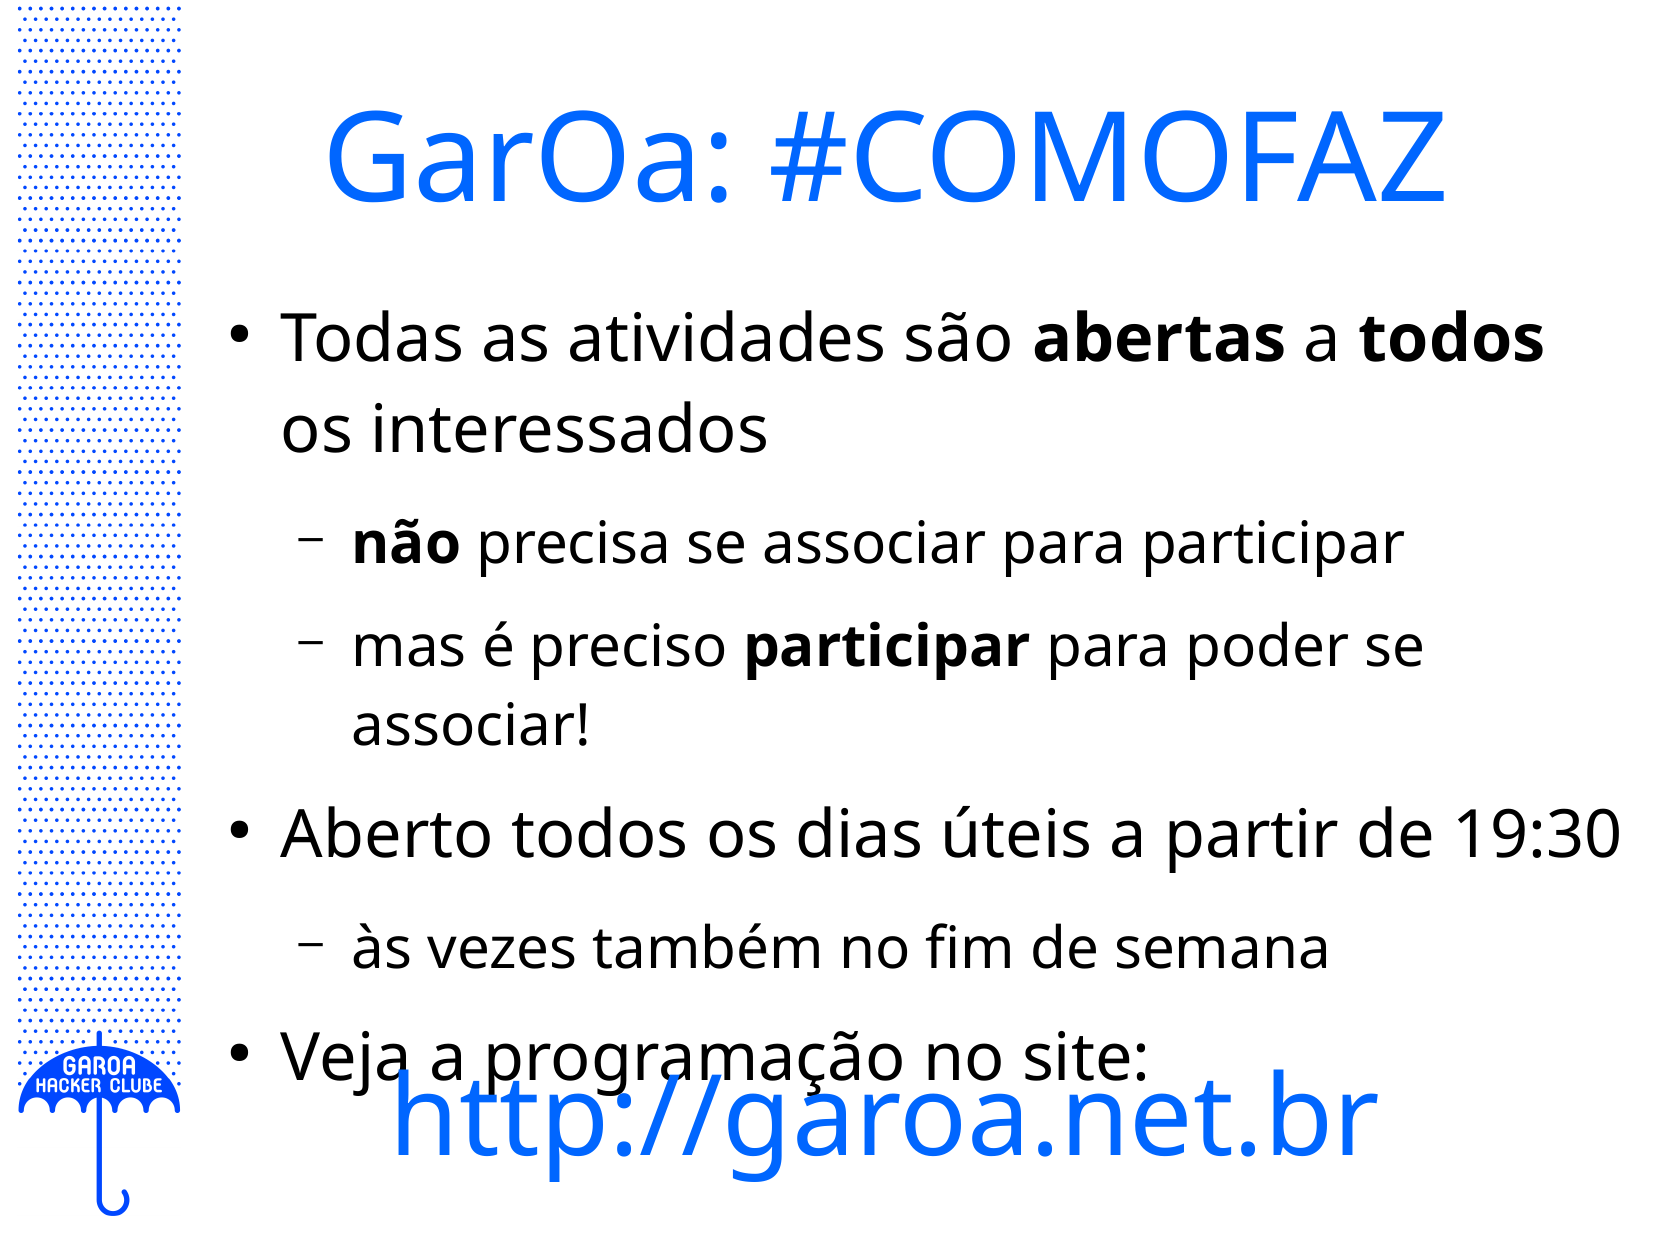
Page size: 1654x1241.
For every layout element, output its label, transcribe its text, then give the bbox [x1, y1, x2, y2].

picture [17, 0, 181, 1216]
list Todas as atividades são abertas a todos os interessados não precisa se associar para participar mas é preciso participar para poder se associar! Aberto todos os dias úteis a partir de 19:30 às vezes também no fim de semana Veja a programação no site: [210, 290, 1636, 1156]
text_box http://garoa.net.br [375, 1027, 1474, 1156]
title GarOa: #COMOFAZ [141, 49, 1630, 257]
